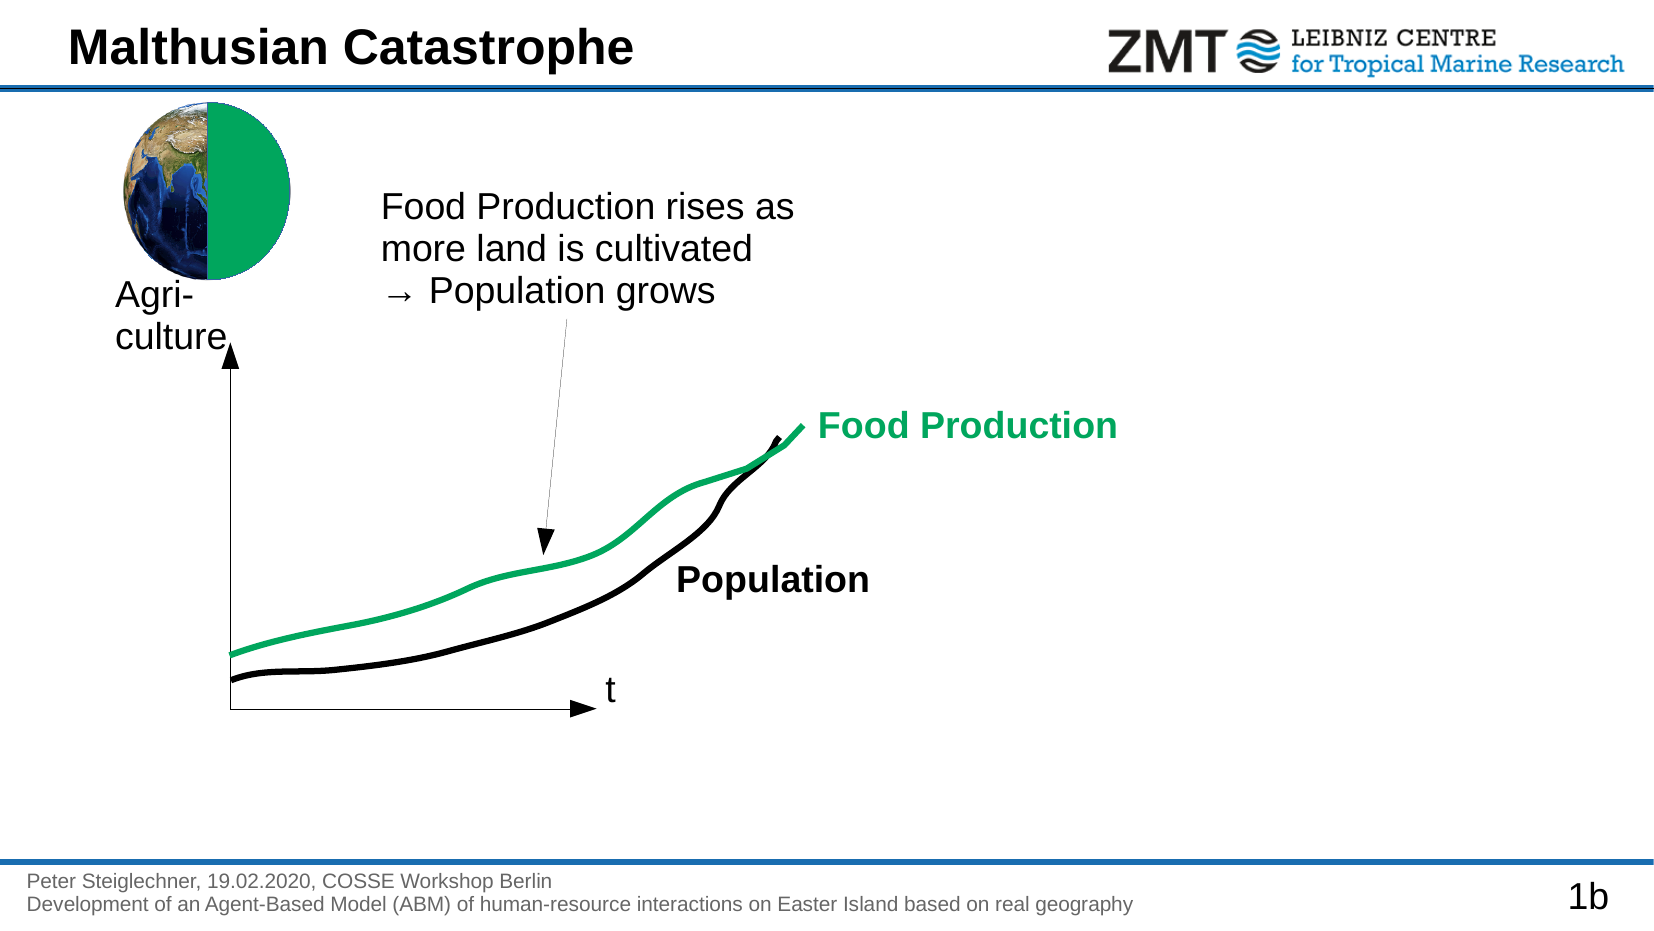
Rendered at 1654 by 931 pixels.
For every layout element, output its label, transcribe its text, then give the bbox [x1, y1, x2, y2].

text_box Population [661, 550, 945, 650]
text_box Food Production rises as more land is cultivated → Population grows [366, 178, 839, 319]
picture [110, 91, 305, 296]
text_box [144, 250, 155, 261]
text_box Malthusian Catastrophe [53, 11, 1022, 83]
text_box t [590, 661, 674, 719]
text_box 1b [1482, 868, 1625, 925]
text_box [207, 102, 290, 268]
text_box Agri- culture [100, 265, 251, 407]
picture [1086, 1, 1654, 85]
text_box Food Production [803, 397, 1193, 497]
